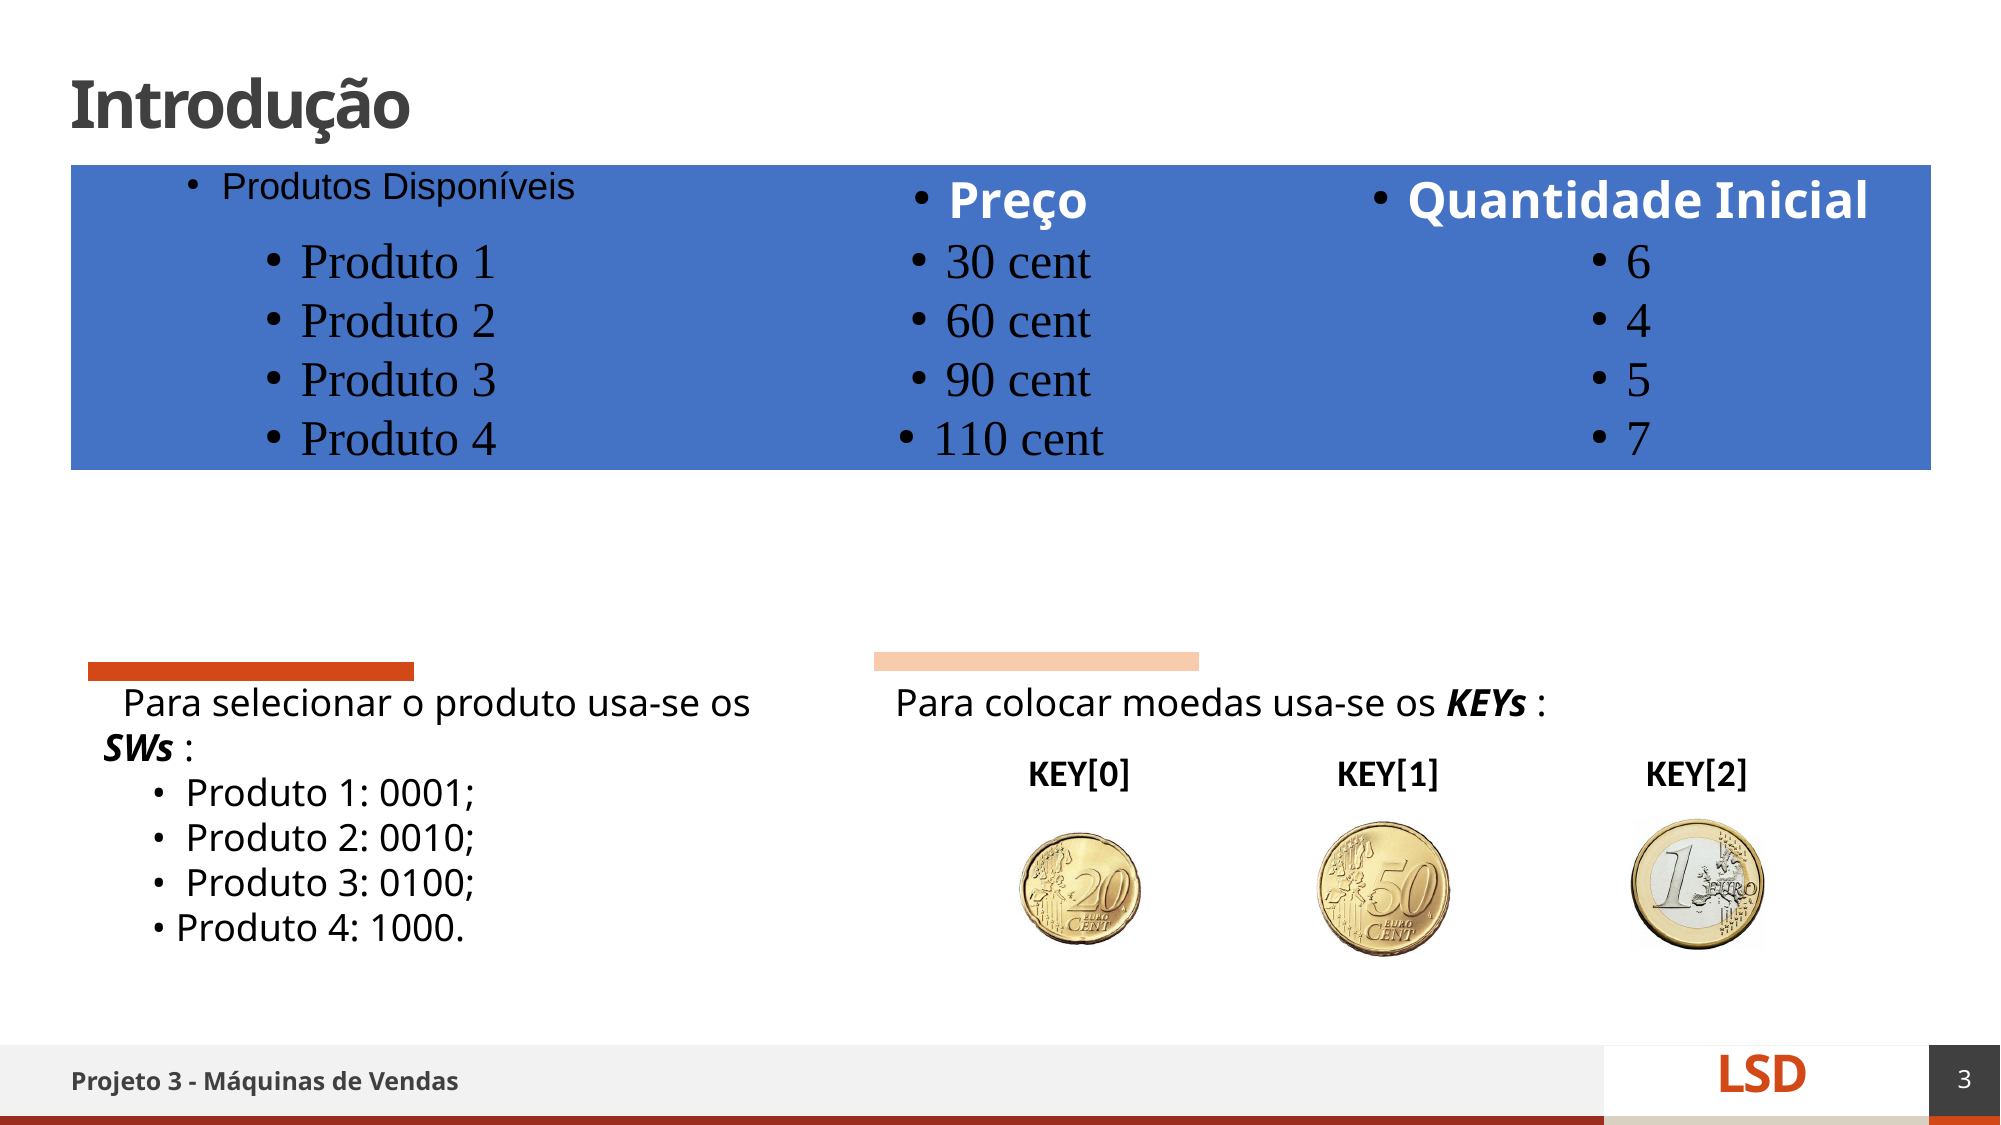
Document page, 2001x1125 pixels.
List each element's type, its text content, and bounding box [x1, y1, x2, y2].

table_cell 4 [1311, 293, 1931, 352]
table_header Quantidade Inicial [1311, 165, 1931, 234]
table_cell 30 cent [691, 234, 1311, 293]
title Introdução [70, 70, 1930, 142]
table_cell Produto 3 [71, 352, 691, 411]
text_box [88, 662, 414, 681]
table_cell 90 cent [691, 352, 1311, 411]
table_cell 110 cent [691, 411, 1311, 470]
text_box KEY[2] [1607, 741, 1788, 803]
picture [1018, 831, 1142, 946]
picture [1630, 818, 1765, 950]
table_cell Produto 4 [71, 411, 691, 470]
text_box Projeto 3 - Máquinas de Vendas [70, 1056, 1000, 1105]
table_cell 5 [1311, 352, 1931, 411]
table_cell 60 cent [691, 293, 1311, 352]
text_box KEY[1] [1298, 741, 1479, 803]
text_box [874, 652, 1199, 671]
text_box Para selecionar o produto usa-se os SWs : • Produto 1: 0001; • Produto 2: 0010; • Produto 3: 0100; • Produto 4: 1000. [88, 671, 820, 960]
text_box Para colocar moedas usa-se os KEYs : [860, 671, 1593, 732]
table_cell 6 [1311, 234, 1931, 293]
picture [1316, 818, 1456, 959]
text_box [1929, 1045, 2000, 1117]
table_header Produtos Disponíveis [71, 165, 691, 234]
table_cell Produto 1 [71, 234, 691, 293]
table_header Preço [691, 165, 1311, 234]
text_box KEY[0] [989, 741, 1170, 803]
table_cell Produto 2 [71, 293, 691, 352]
table_cell 7 [1311, 411, 1931, 470]
